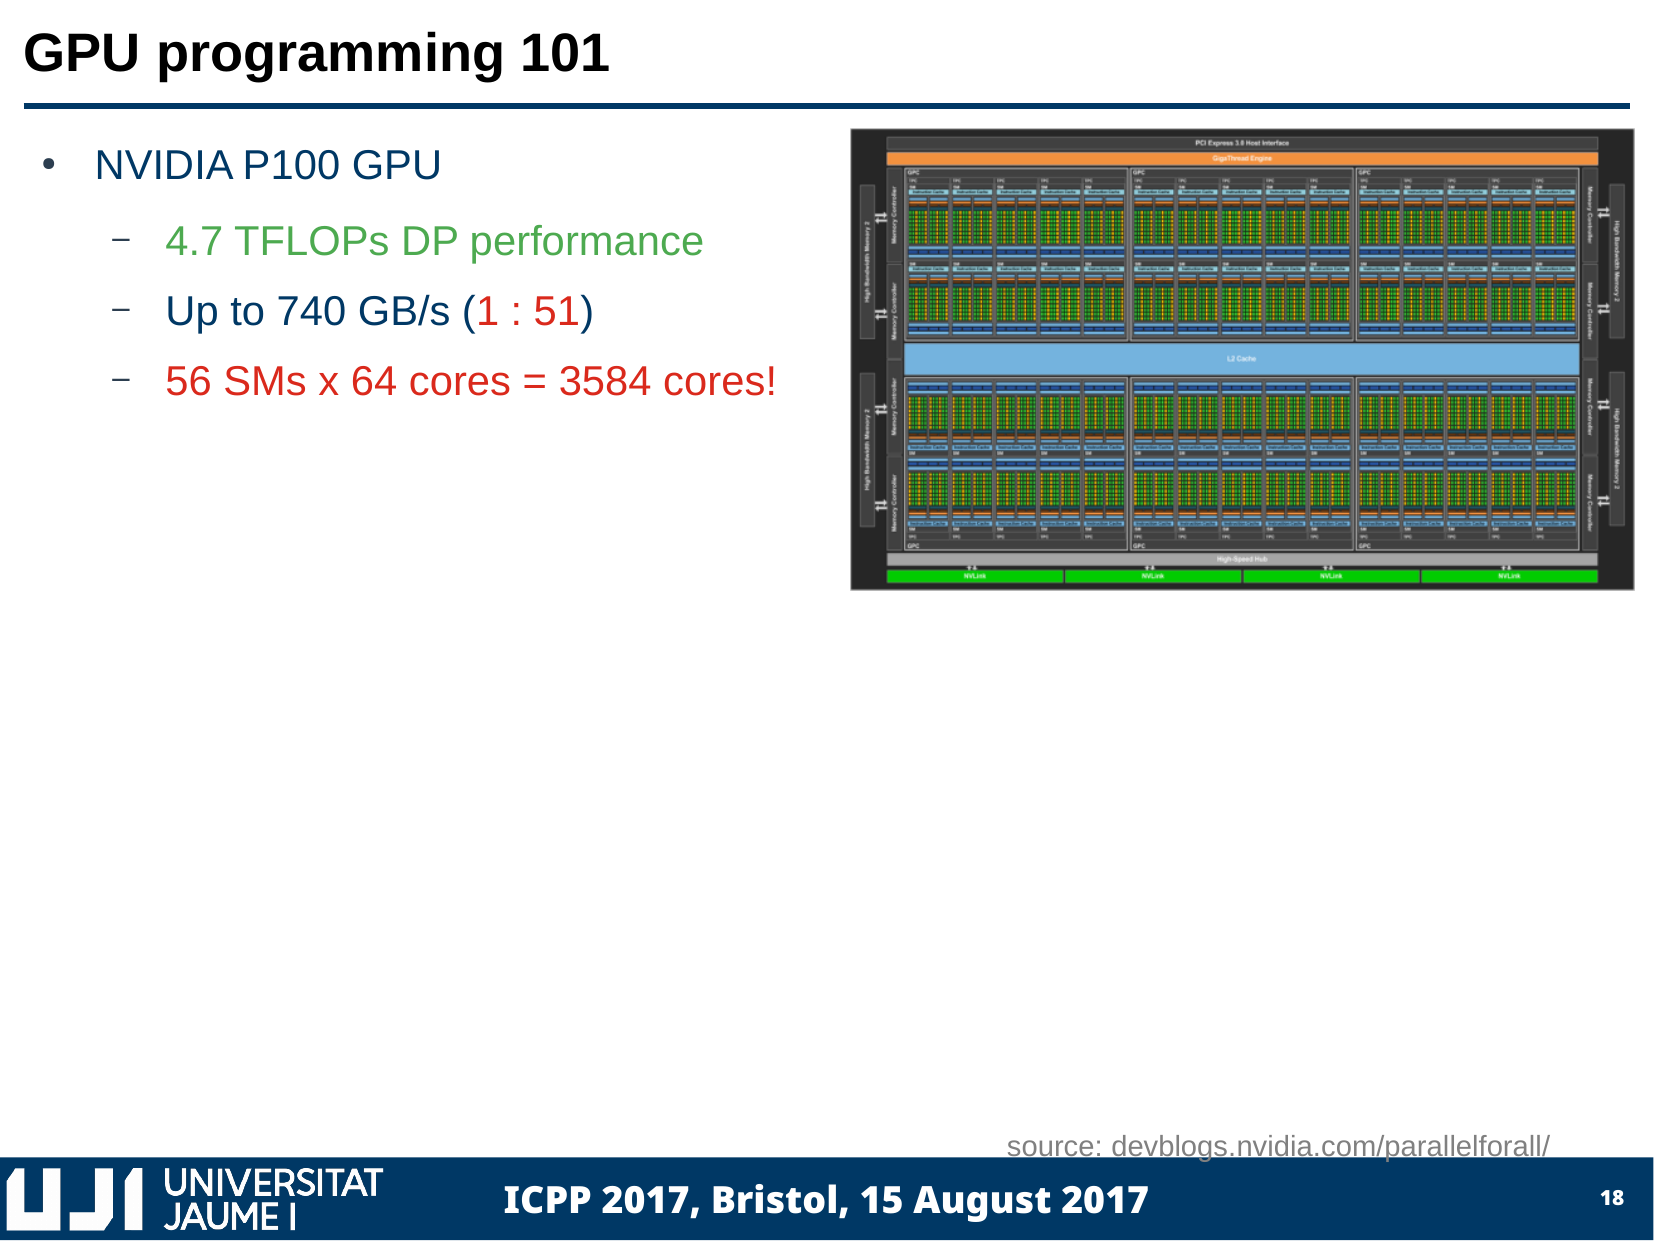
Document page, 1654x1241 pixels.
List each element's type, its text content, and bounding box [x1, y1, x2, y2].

picture [0, 1158, 390, 1241]
list NVIDIA P100 GPU 4.7 TFLOPs DP performance Up to 740 GB/s (1 : 51) 56 SMs x 64 cores = 3584 cores! [23, 141, 808, 1134]
text_box source: devblogs.nvidia.com/parallelforall/ [992, 1122, 1567, 1170]
title GPU programming 101 [23, 0, 1630, 107]
picture [850, 128, 1635, 591]
